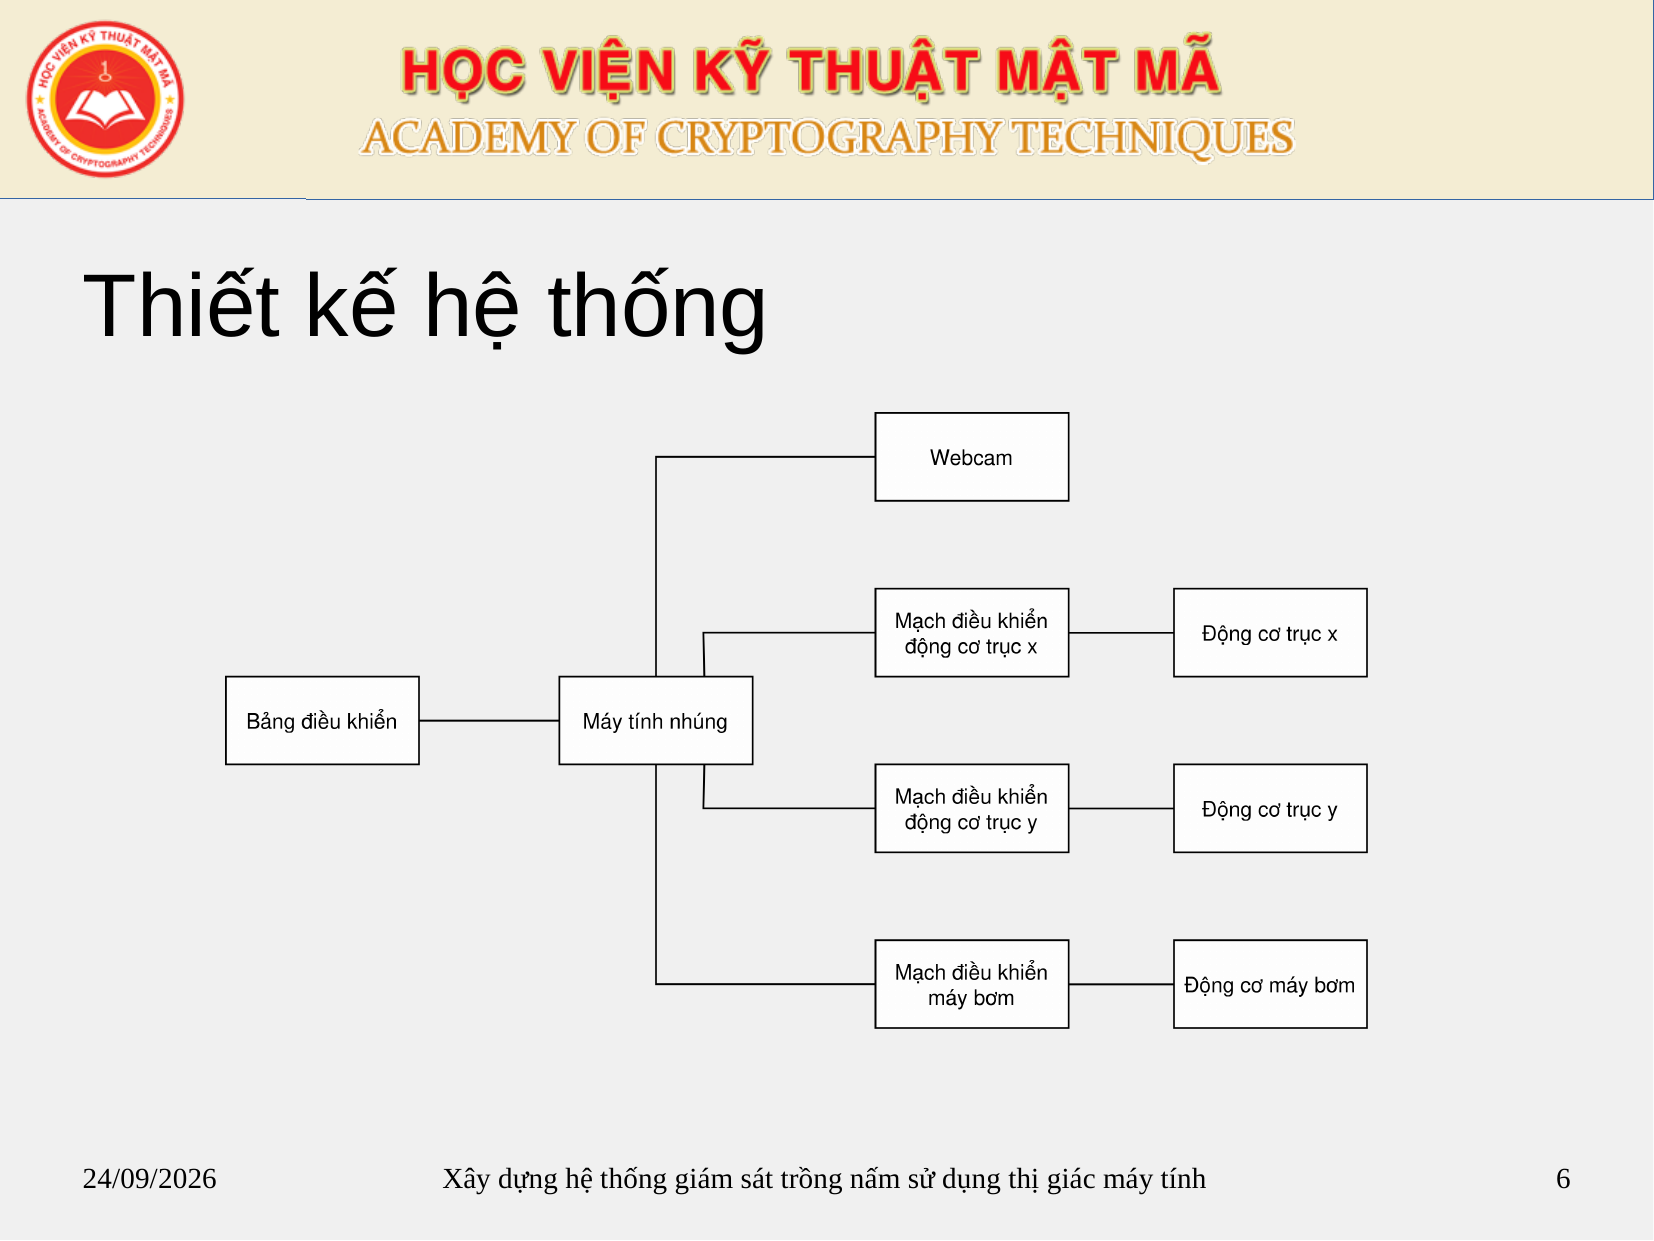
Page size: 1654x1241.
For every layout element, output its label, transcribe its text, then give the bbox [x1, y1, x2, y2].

picture [17, 11, 194, 188]
title Thiết kế hệ thống [82, 236, 1576, 375]
picture [225, 412, 1368, 1029]
picture [358, 31, 1296, 165]
